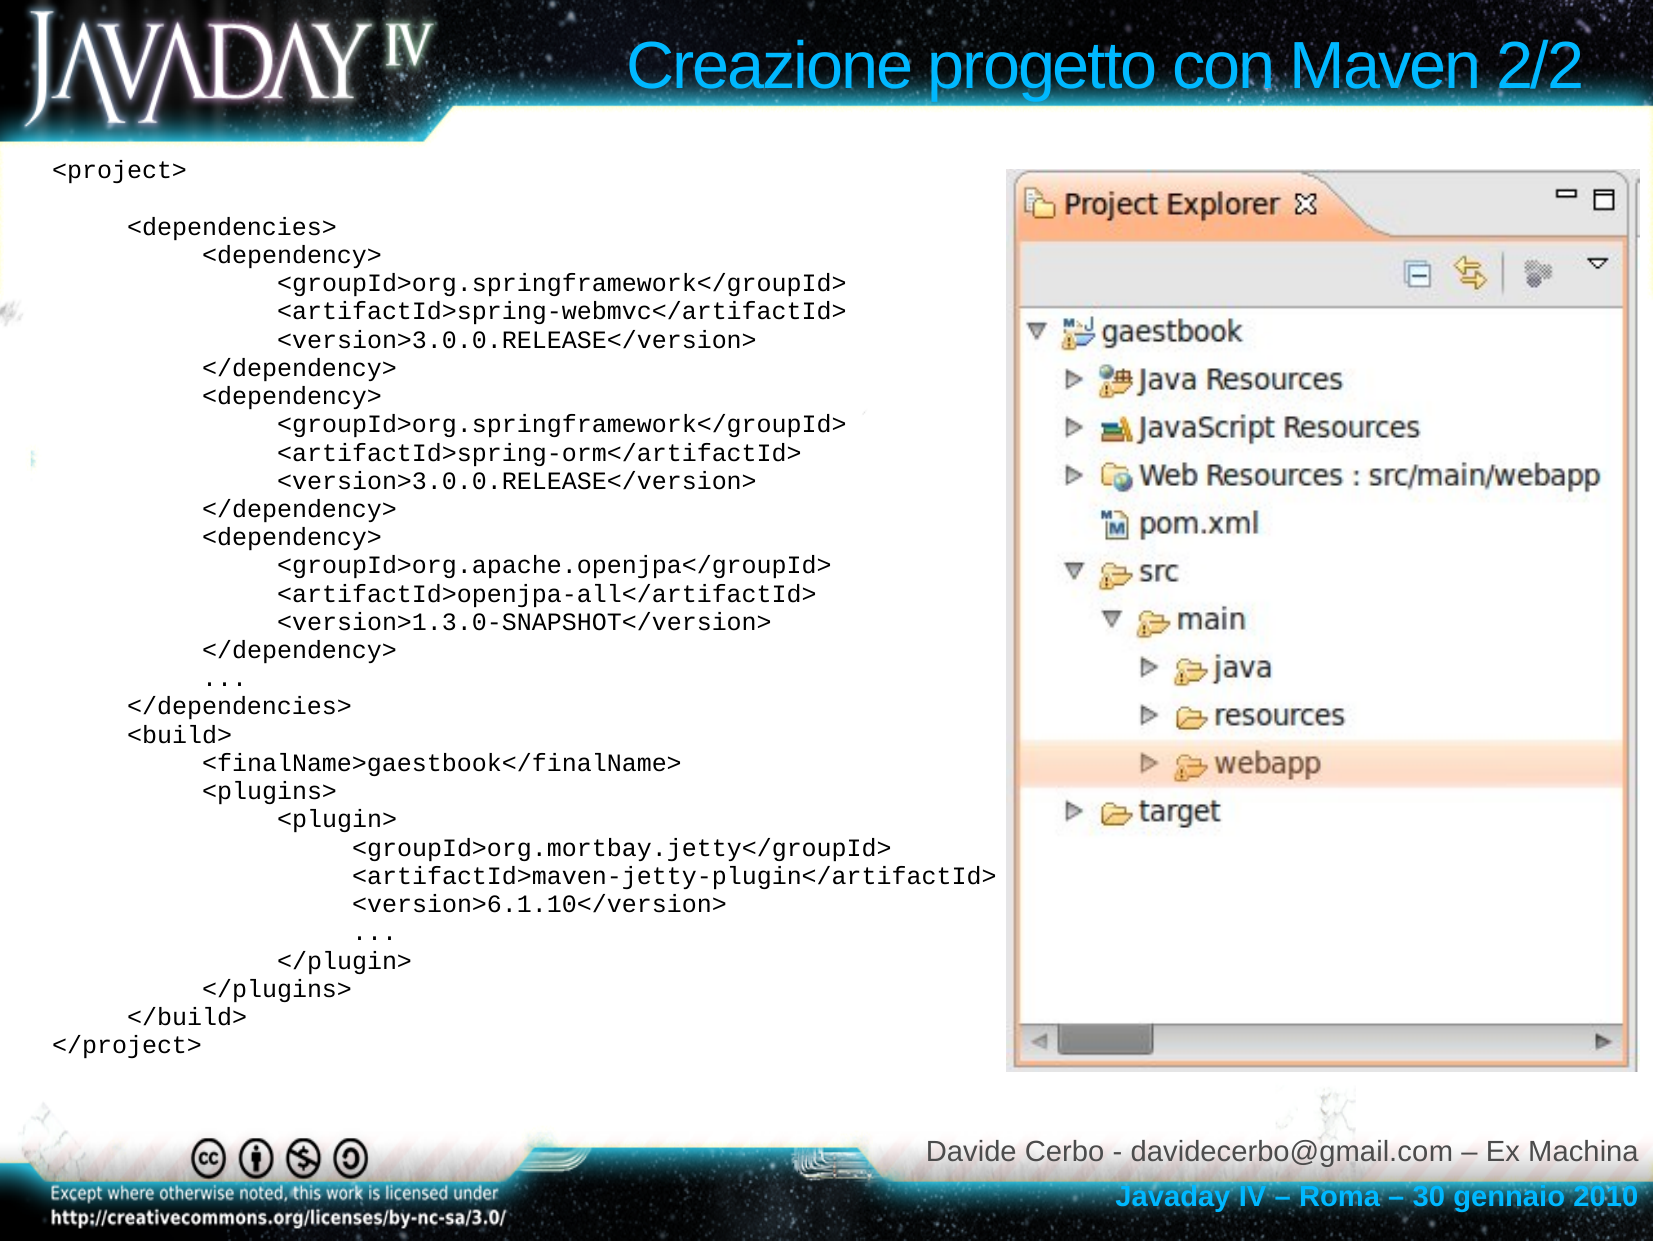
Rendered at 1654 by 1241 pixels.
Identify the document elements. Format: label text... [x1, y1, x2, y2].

subtitle <project> <dependencies> <dependency> <groupId>org.springframework</groupId> <artifactId>spring-webmvc</artifactId> <version>3.0.0.RELEASE</version> </dependency> <dependency> <groupId>org.springframework</groupId> <artifactId>spring-orm</artifactId> <version>3.0.0.RELEASE</version> </dependency> <dependency> <groupId>org.apache.openjpa</groupId> <artifactId>openjpa-all</artifactId> <version>1.3.0-SNAPSHOT</version> </dependency> ... </dependencies> <build> <finalName>gaestbook</finalName> <plugins> <plugin> <groupId>org.mortbay.jetty</groupId> <artifactId>maven-jetty-plugin</artifactId> <version>6.1.10</version> ... </plugin> </plugins> </build> </project> [52, 157, 1594, 1062]
title Creazione progetto con Maven 2/2 [108, 7, 1585, 124]
picture [0, 0, 1653, 1241]
